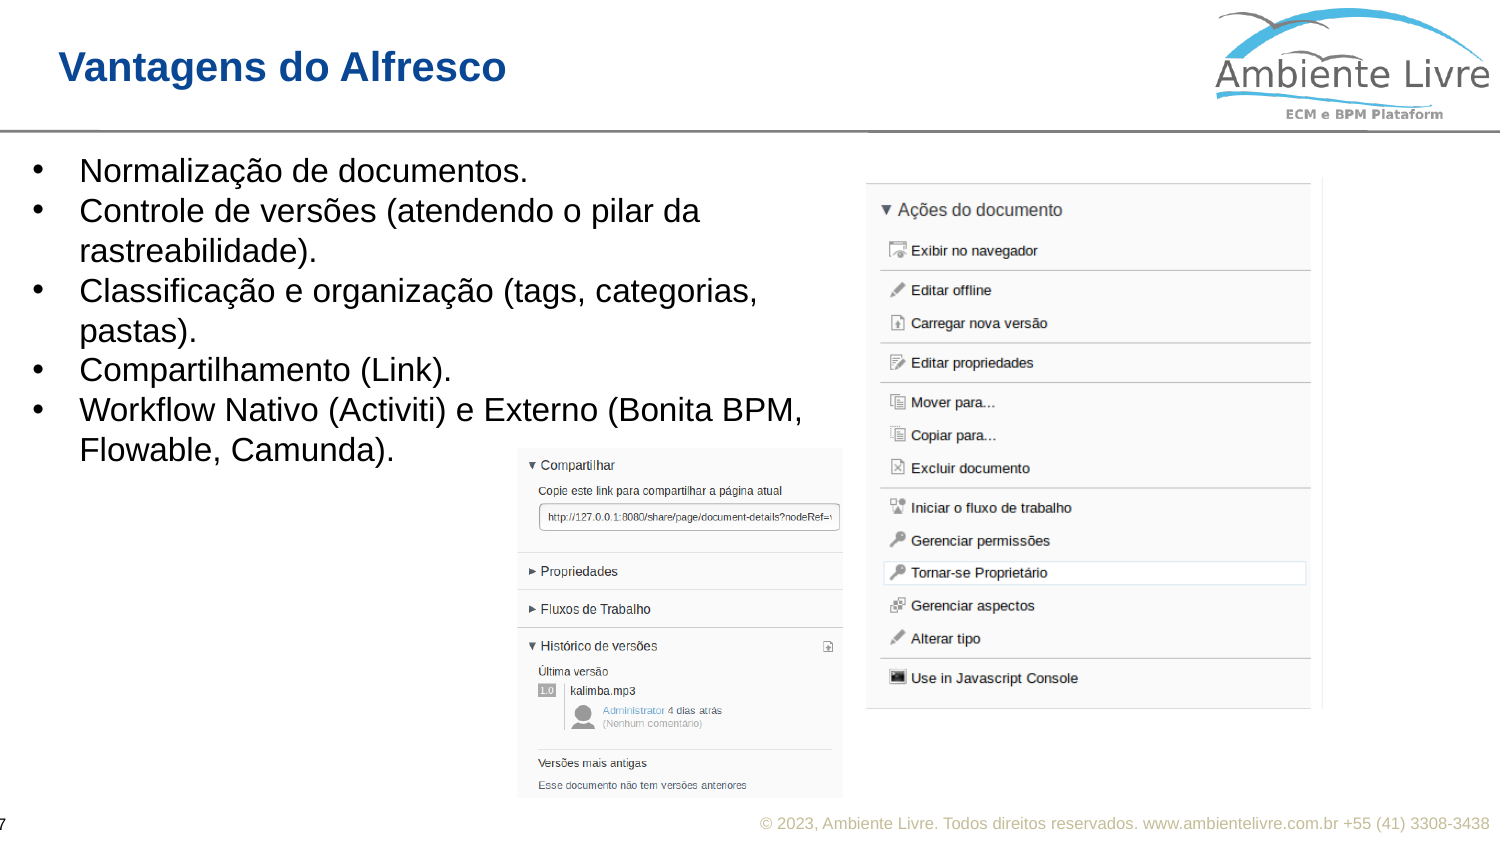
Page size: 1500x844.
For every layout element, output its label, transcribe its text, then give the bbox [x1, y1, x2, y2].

picture [505, 448, 851, 798]
text_box Normalização de documentos. Controle de versões (atendendo o pilar da rastreabilidade). Classificação e organização (tags, categorias, pastas). Compartilhamento (Link). Workflow Nativo (Activiti) e Externo (Bonita BPM, Flowable, Camunda). [17, 141, 880, 476]
picture [862, 177, 1323, 709]
title Vantagens do Alfresco [43, 8, 1127, 129]
picture [1215, 8, 1489, 119]
